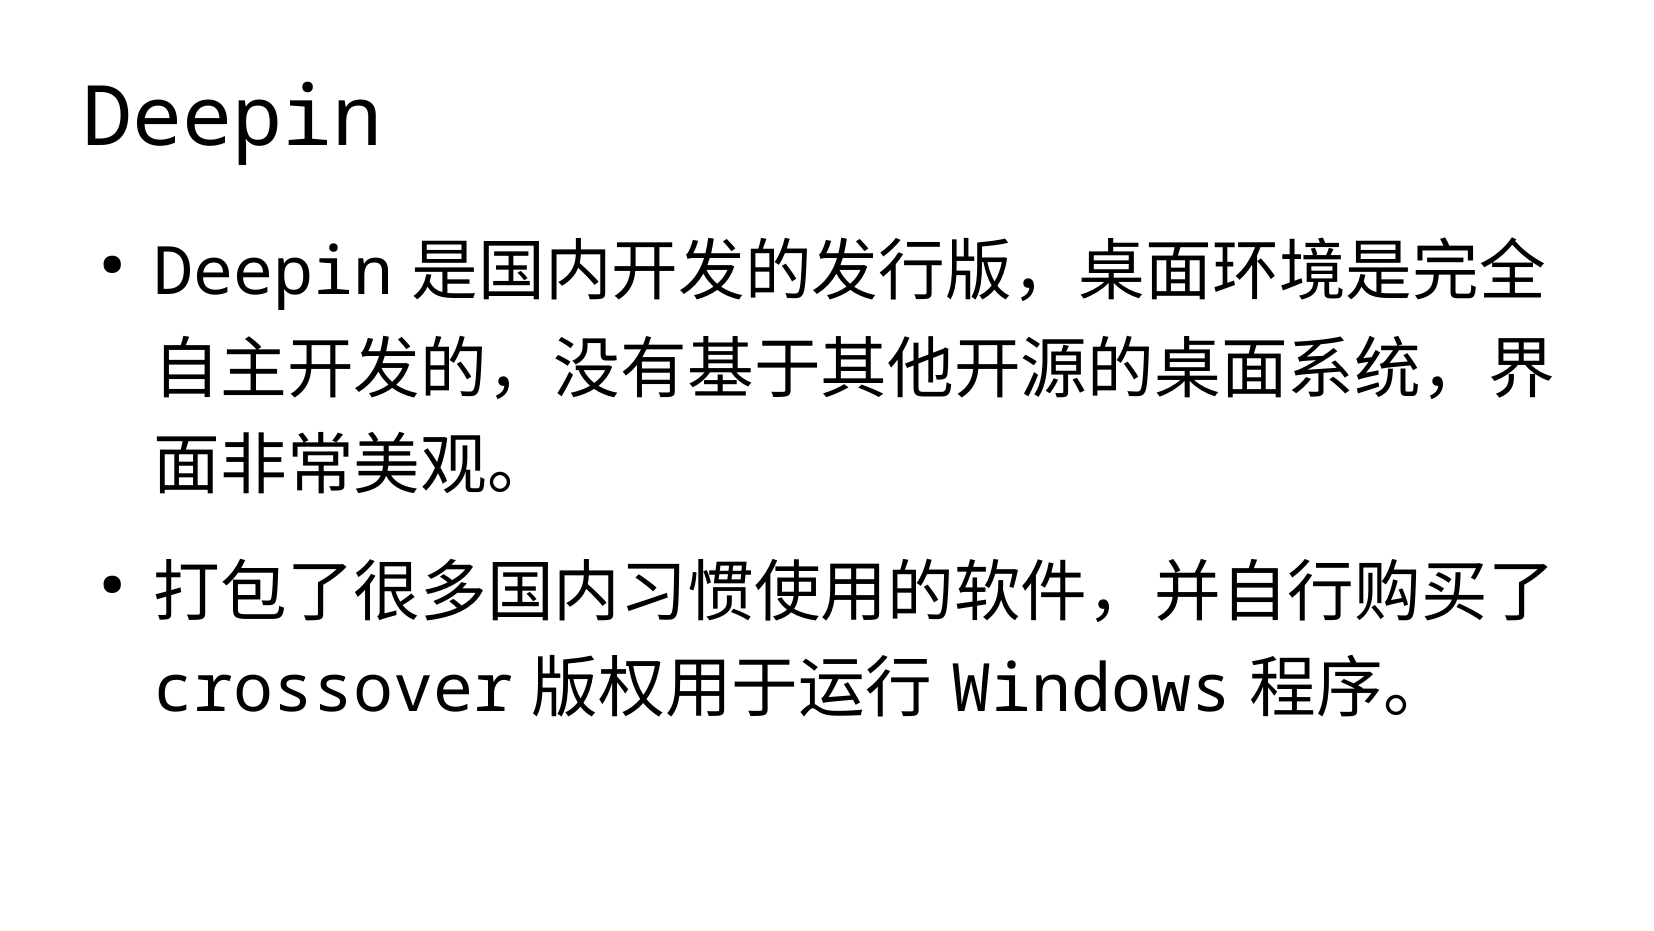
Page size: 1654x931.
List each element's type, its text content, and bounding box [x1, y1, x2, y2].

list Deepin是国内开发的发行版，桌面环境是完全自主开发的，没有基于其他开源的桌面系统，界面非常美观。 打包了很多国内习惯使用的软件，并自行购买了crossover版权用于运行Windows程序。 [82, 217, 1571, 815]
title Deepin [82, 37, 1571, 189]
